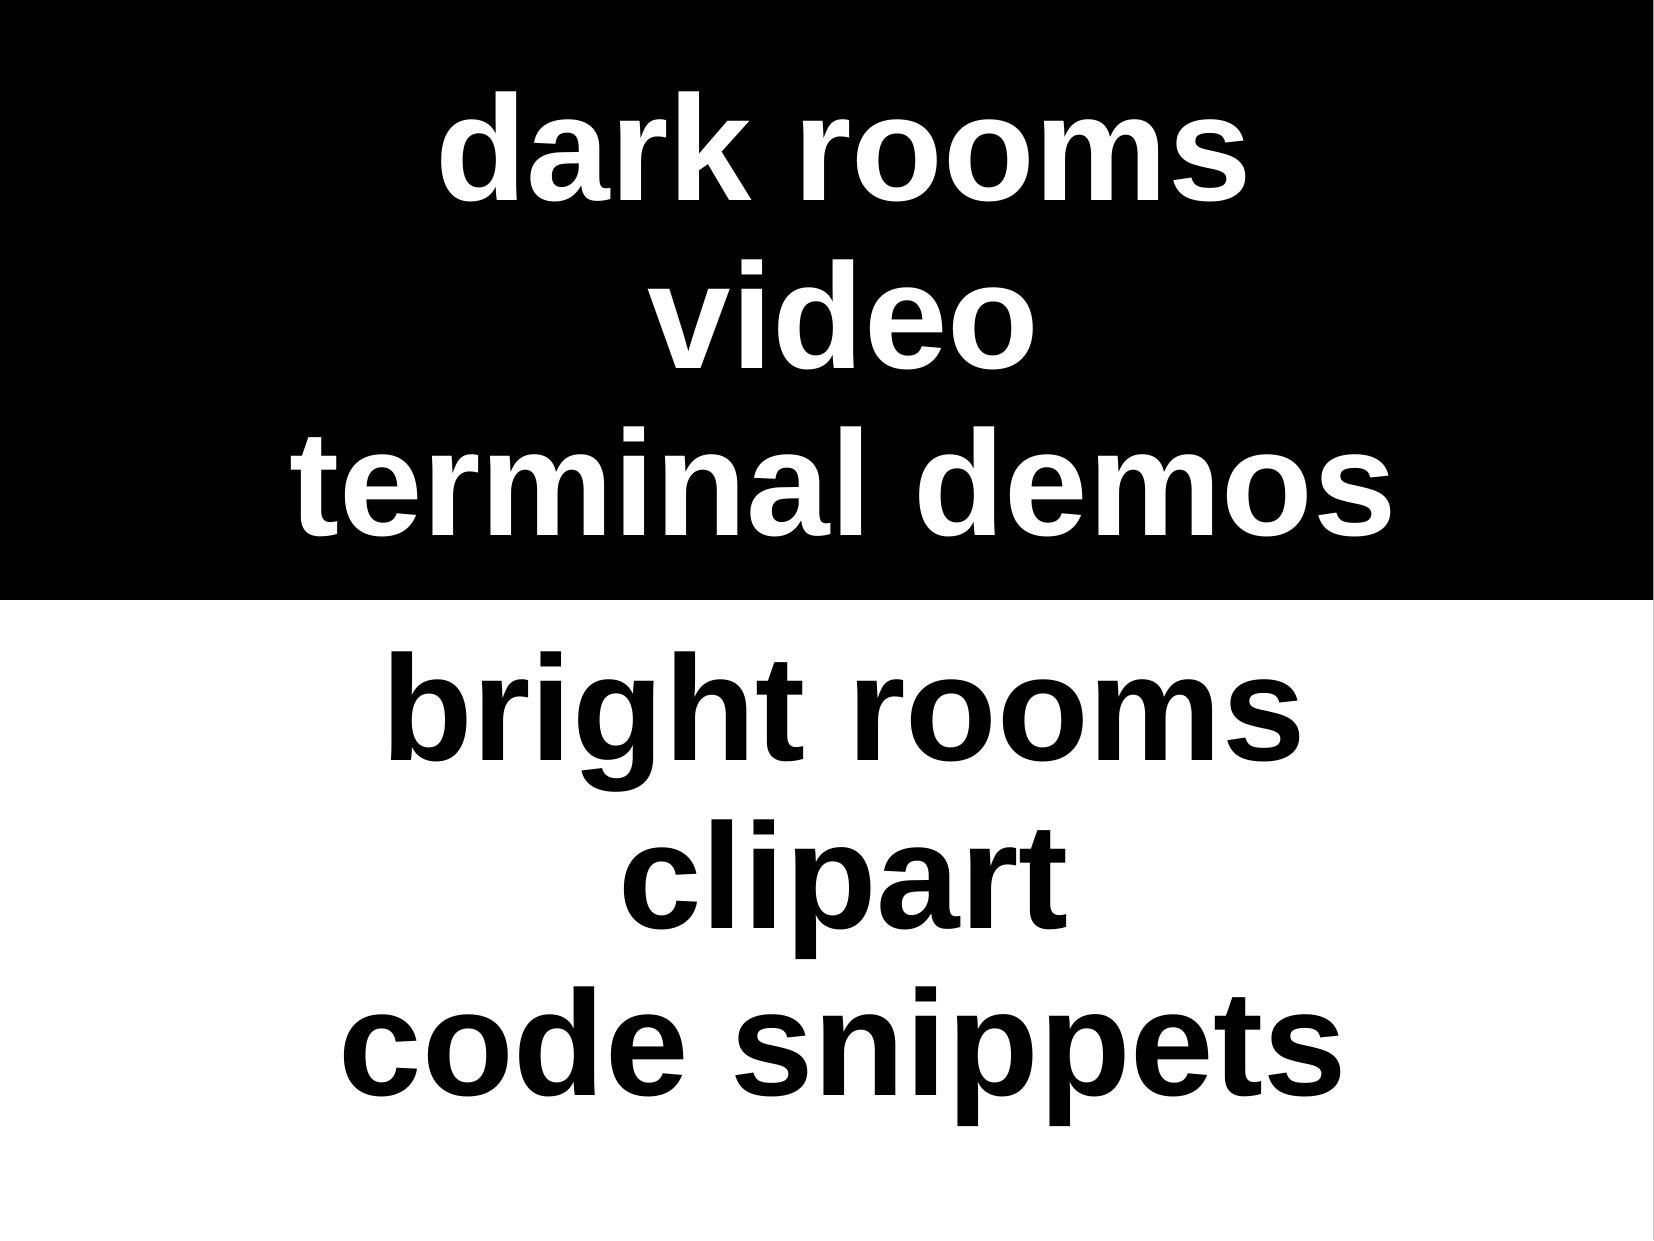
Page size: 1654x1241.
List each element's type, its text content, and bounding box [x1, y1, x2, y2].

text_box dark rooms video terminal demos [262, 65, 1426, 568]
text_box [0, 600, 1654, 1241]
text_box bright rooms clipart code snippets [262, 624, 1426, 1128]
